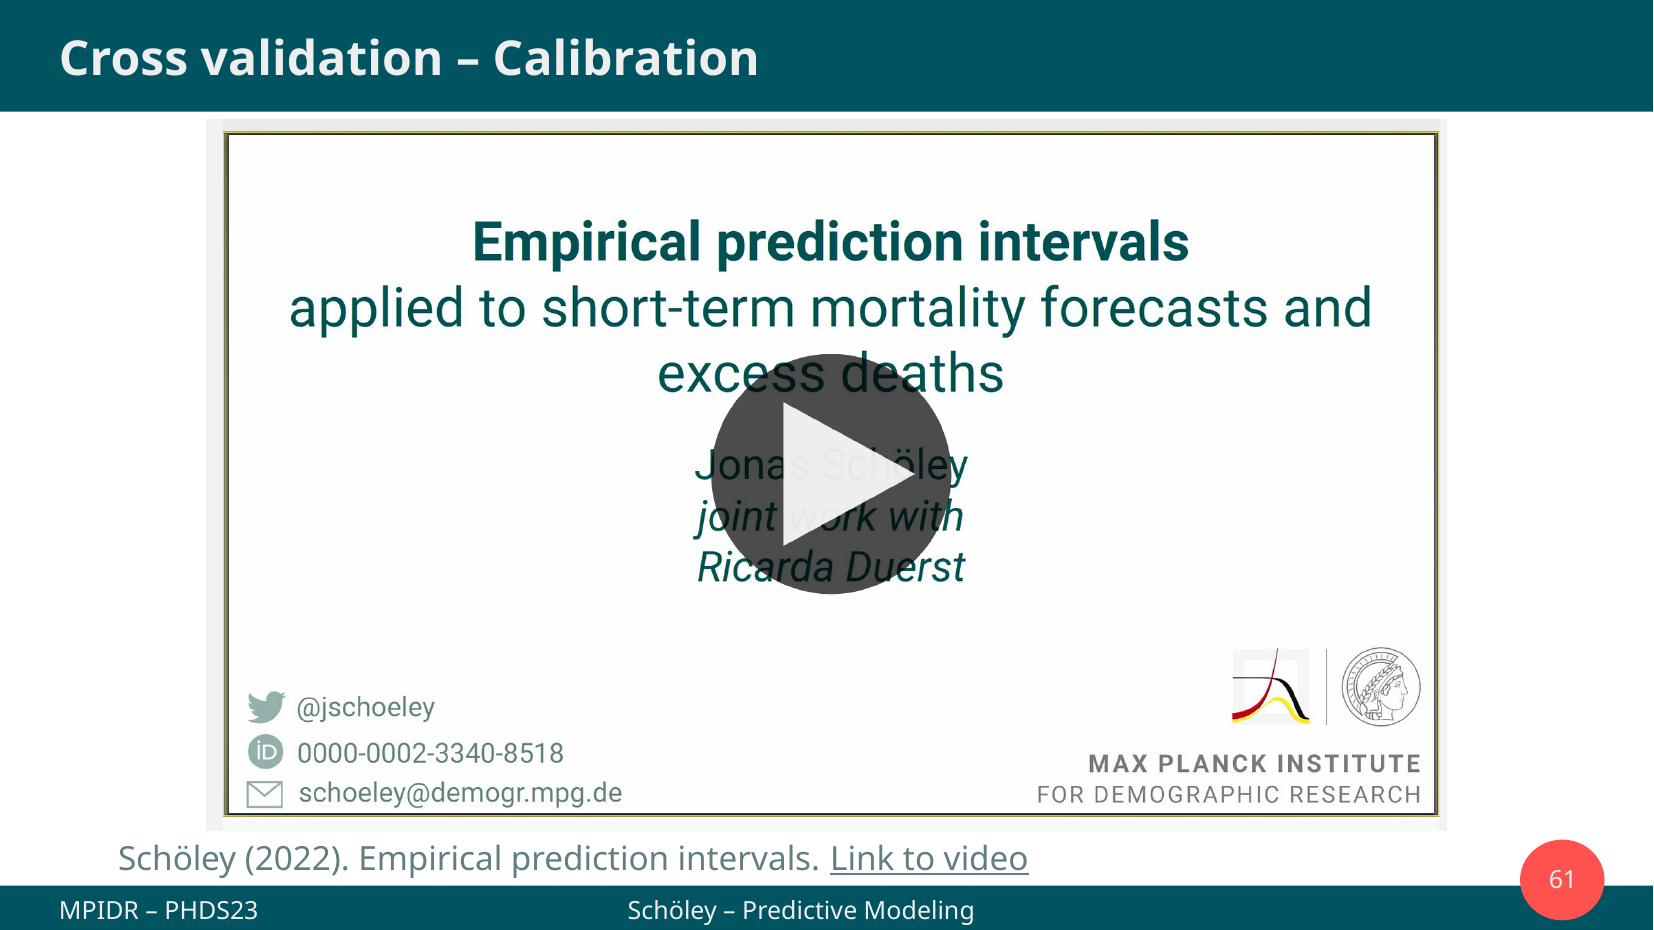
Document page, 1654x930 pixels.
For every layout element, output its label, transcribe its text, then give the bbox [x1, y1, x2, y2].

text_box Schöley (2022). Empirical prediction intervals. Link to video [103, 827, 1616, 920]
picture [206, 119, 1447, 827]
title Cross validation – Calibration [58, 0, 1594, 117]
